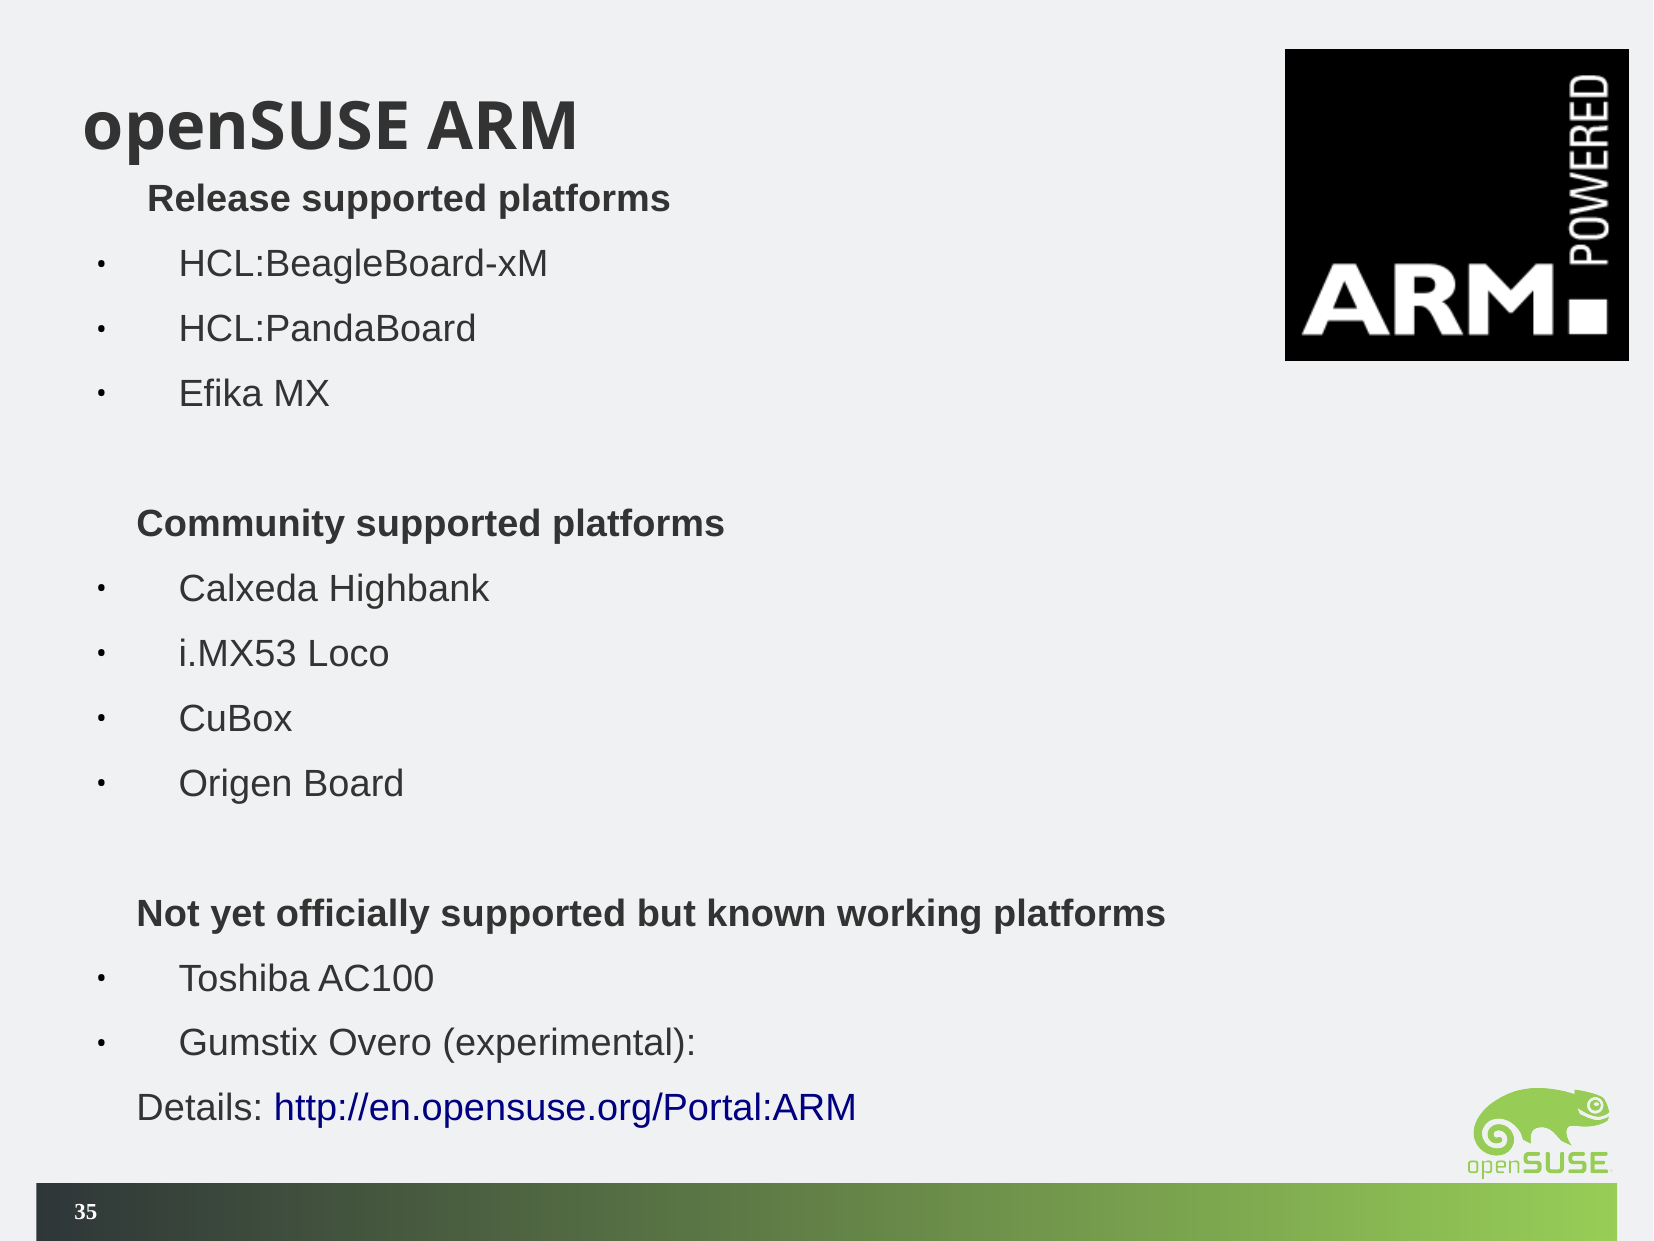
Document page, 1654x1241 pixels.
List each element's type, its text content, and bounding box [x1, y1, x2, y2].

list Release supported platforms HCL:BeagleBoard-xM HCL:PandaBoard Efika MX Community supported platforms Calxeda Highbank i.MX53 Loco CuBox Origen Board Not yet officially supported but known working platforms Toshiba AC100 Gumstix Overo (experimental): Details: http://en.opensuse.org/Portal:ARM [82, 176, 1571, 1131]
picture [0, 0, 1654, 1241]
title openSUSE ARM [82, 49, 1285, 176]
